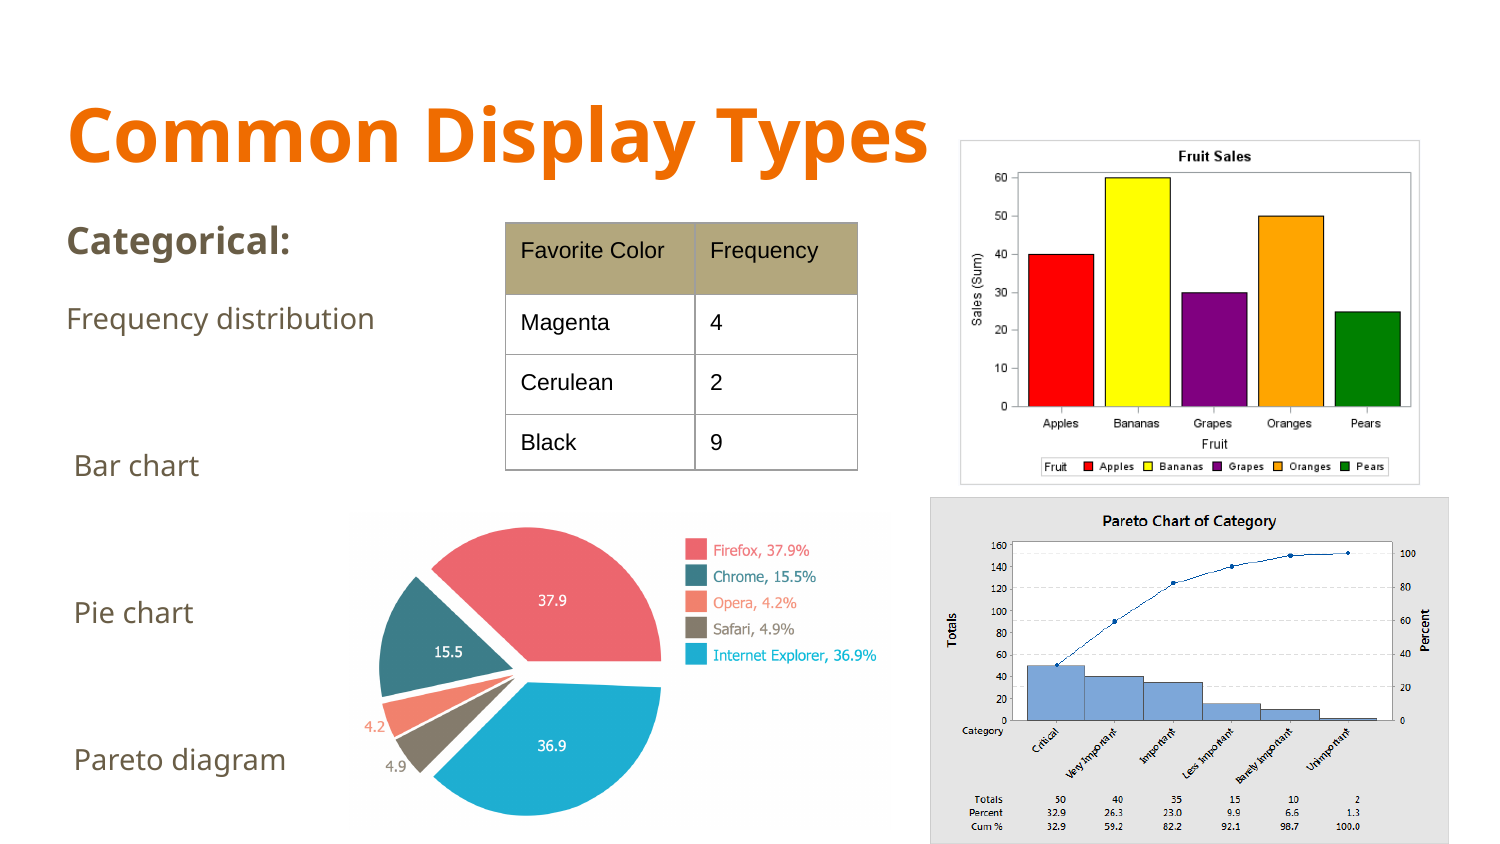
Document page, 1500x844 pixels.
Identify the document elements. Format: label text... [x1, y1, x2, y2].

list Categorical: Frequency distribution Bar chart Pie chart Pareto diagram [51, 195, 1461, 832]
table_cell Cerulean [506, 355, 694, 414]
table_header Favorite Color [506, 224, 694, 294]
table_cell 9 [696, 415, 857, 469]
picture [958, 139, 1421, 486]
table_cell 2 [696, 355, 857, 414]
table_header Frequency [696, 224, 857, 294]
table_cell Black [506, 415, 694, 469]
table_cell 4 [696, 295, 857, 354]
table_cell Magenta [506, 295, 694, 354]
title Common Display Types [51, 72, 1449, 189]
picture [930, 497, 1449, 844]
picture [349, 512, 891, 830]
